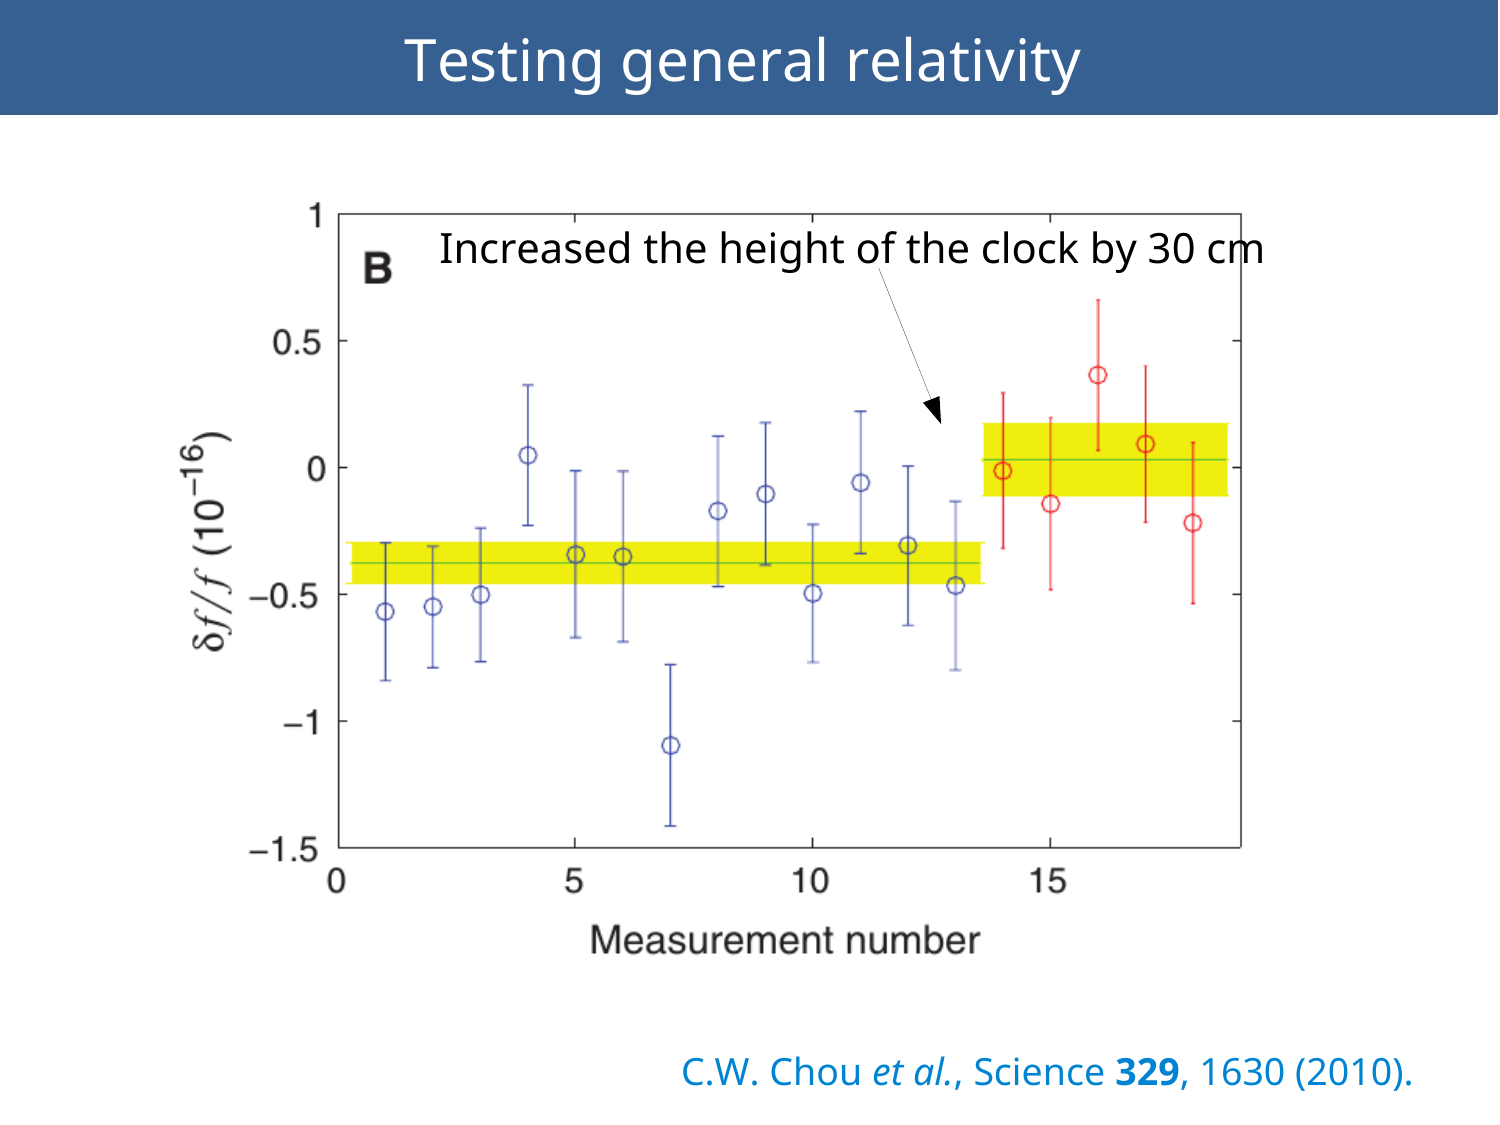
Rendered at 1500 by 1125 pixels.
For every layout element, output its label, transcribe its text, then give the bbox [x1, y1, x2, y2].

picture [174, 190, 1289, 971]
text_box Testing general relativity [180, 15, 1306, 101]
text_box Increased the height of the clock by 30 cm [424, 214, 1230, 280]
text_box [363, 1017, 1500, 1125]
text_box C.W. Chou et al., Science 329, 1630 (2010). [666, 1040, 1500, 1106]
